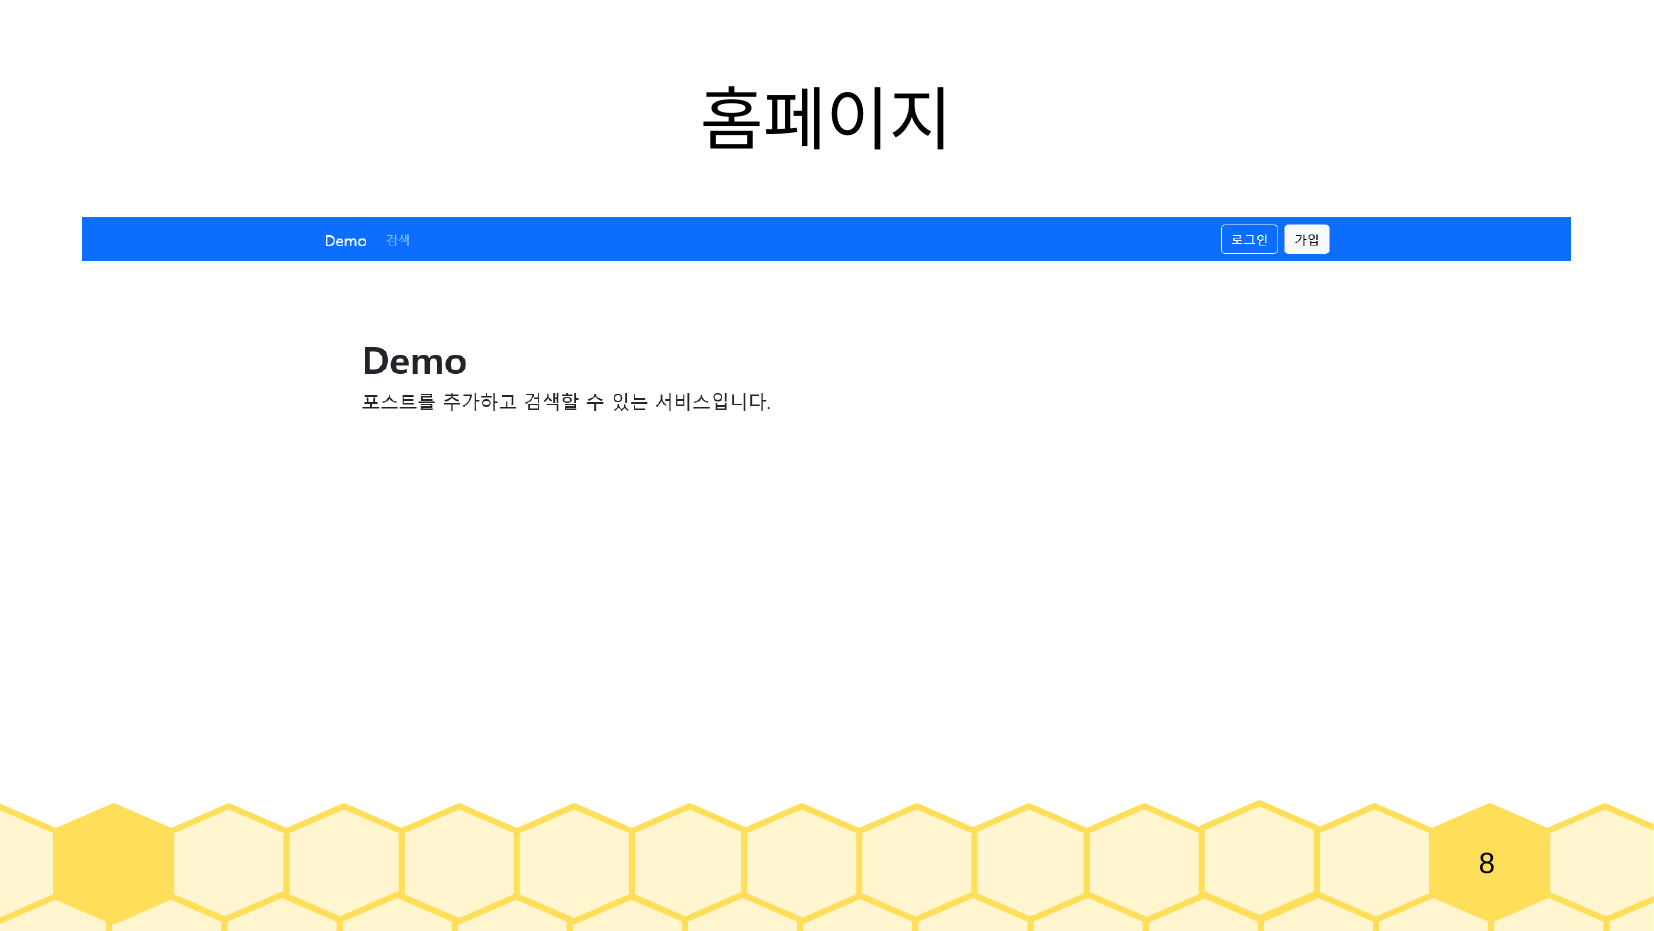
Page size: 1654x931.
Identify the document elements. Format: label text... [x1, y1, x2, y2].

title 홈페이지 [82, 37, 1571, 193]
picture [82, 217, 1571, 465]
